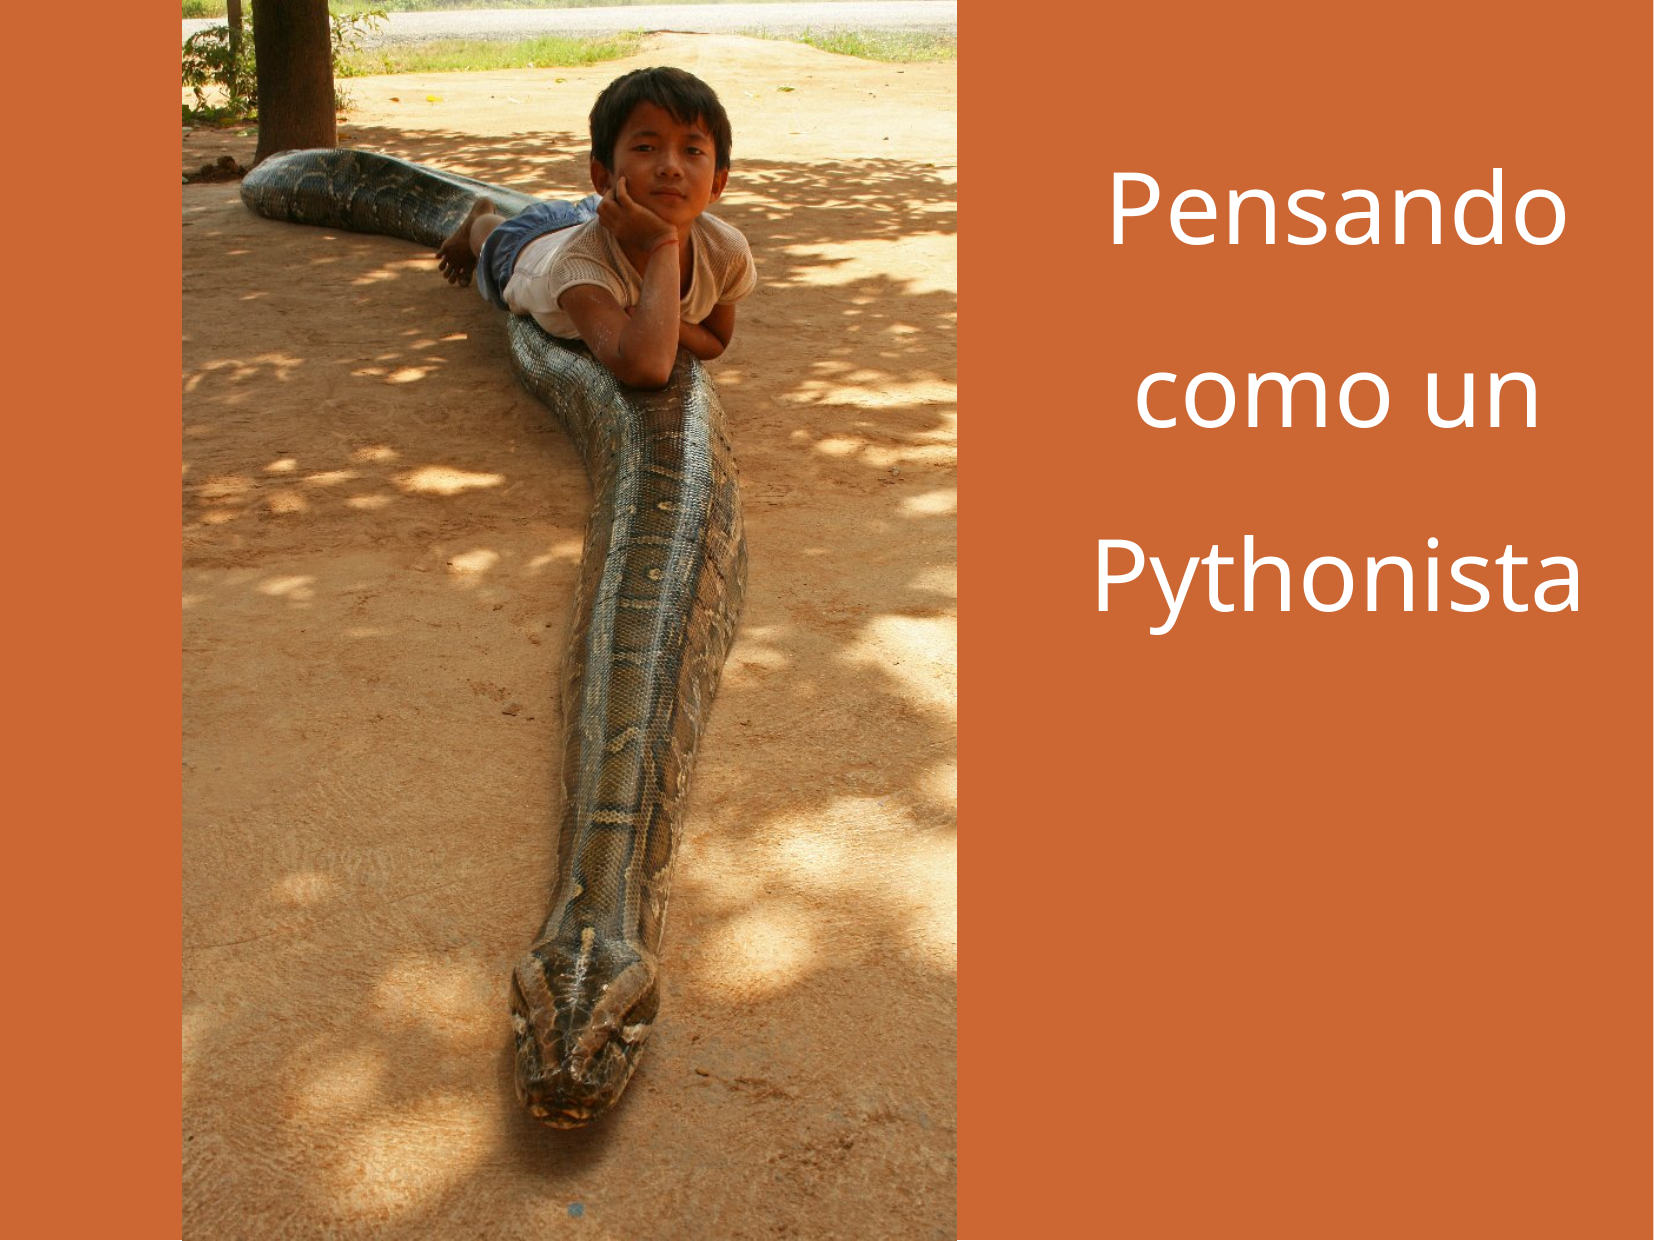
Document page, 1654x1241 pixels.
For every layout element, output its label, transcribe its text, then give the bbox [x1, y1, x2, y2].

text_box Pensando como un Pythonista [1074, 129, 1592, 577]
picture [182, 0, 957, 1241]
